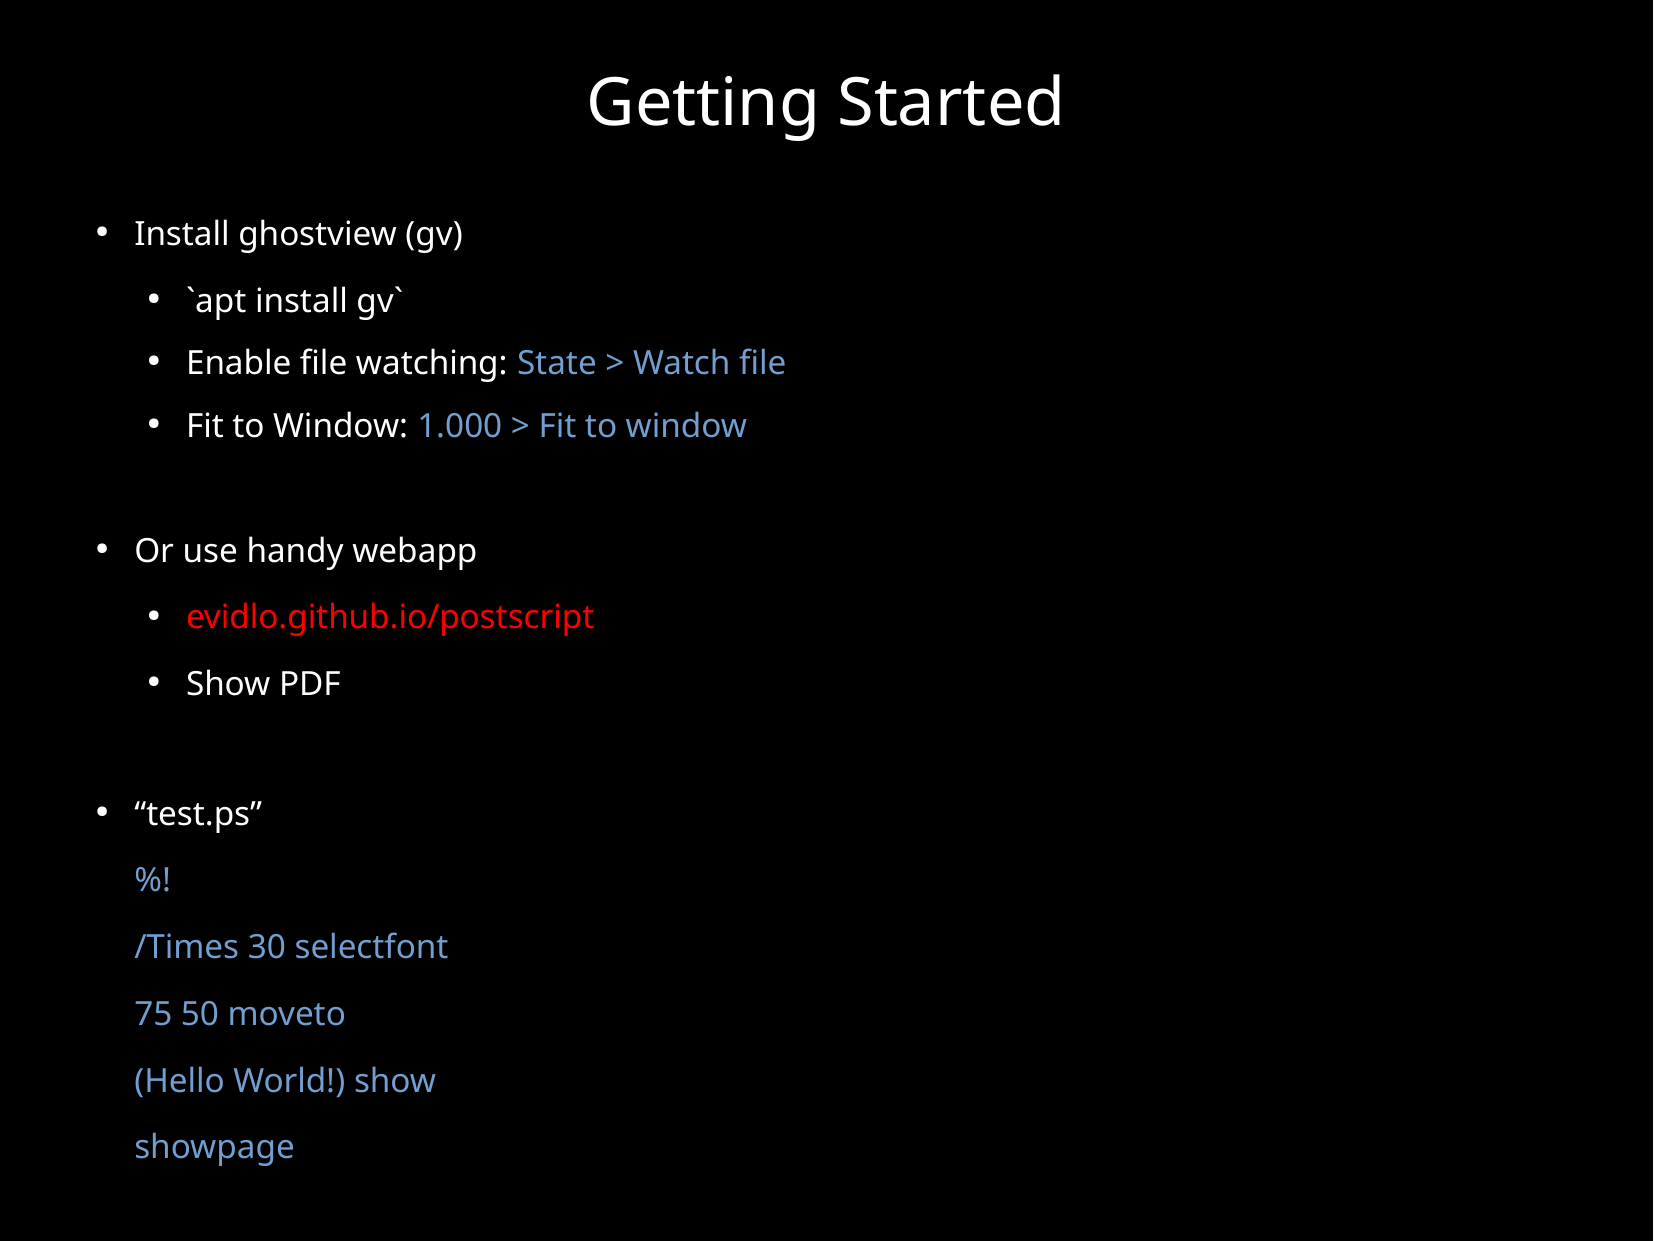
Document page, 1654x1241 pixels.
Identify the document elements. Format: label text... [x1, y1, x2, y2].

list Install ghostview (gv) `apt install gv` Enable file watching: State > Watch file Fit to Window: 1.000 > Fit to window Or use handy webapp evidlo.github.io/postscript Show PDF “test.ps” %! /Times 30 selectfont 75 50 moveto (Hello World!) show showpage [82, 210, 1571, 1171]
title Getting Started [82, 49, 1571, 151]
